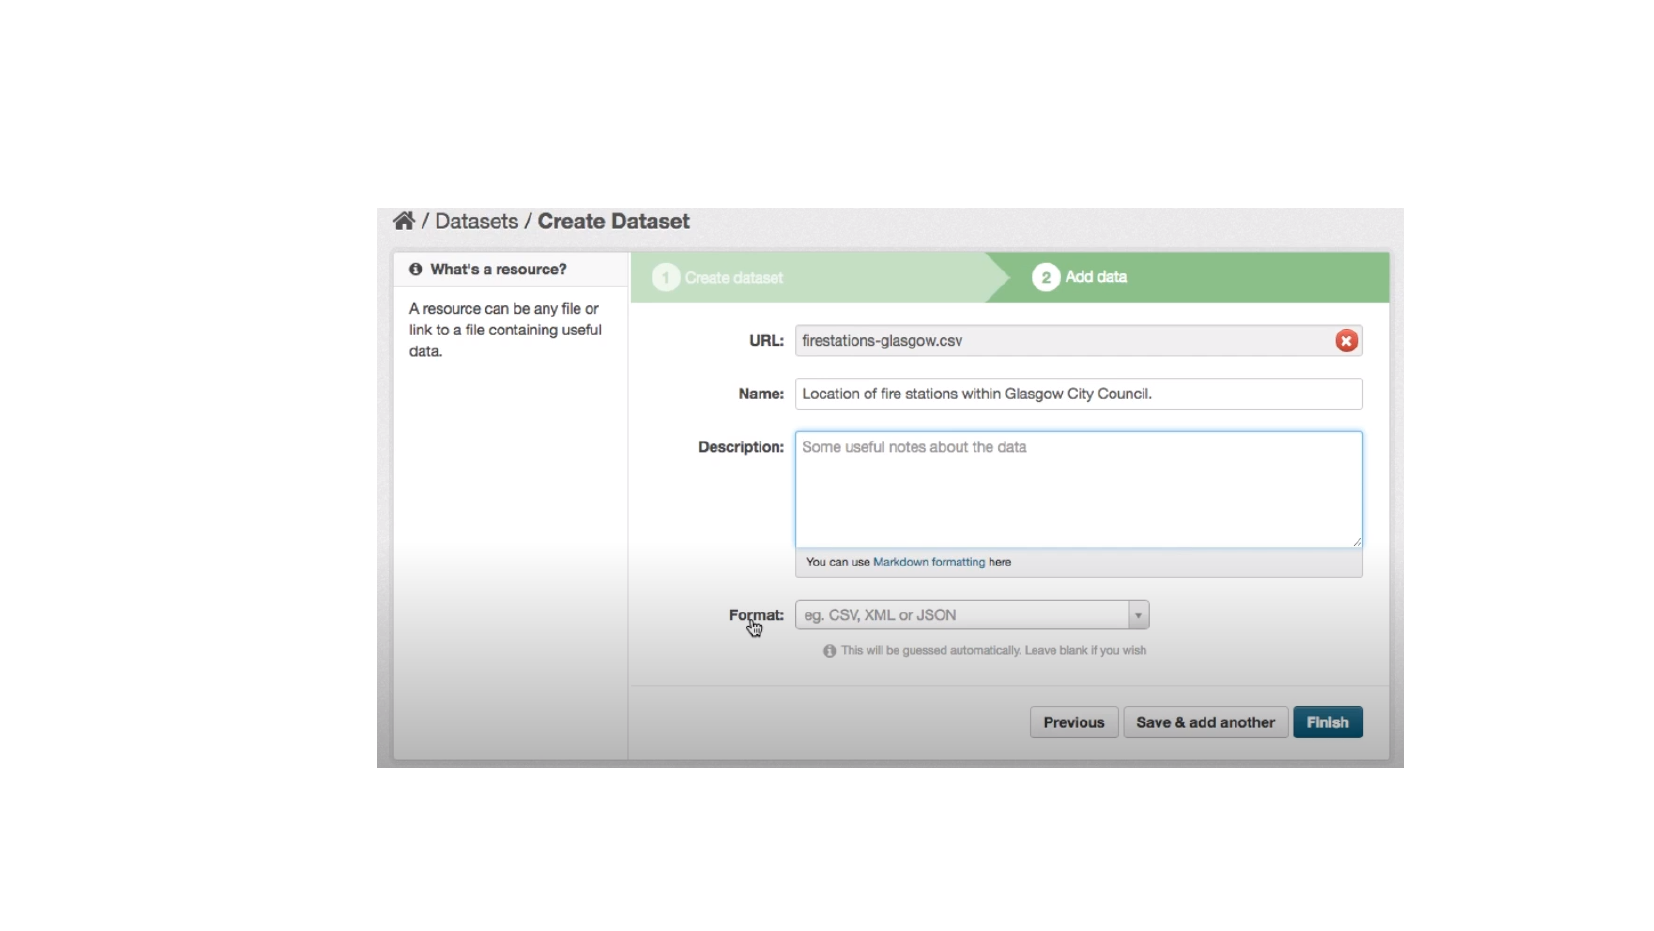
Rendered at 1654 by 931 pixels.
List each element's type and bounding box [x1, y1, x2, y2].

picture [377, 208, 1404, 768]
